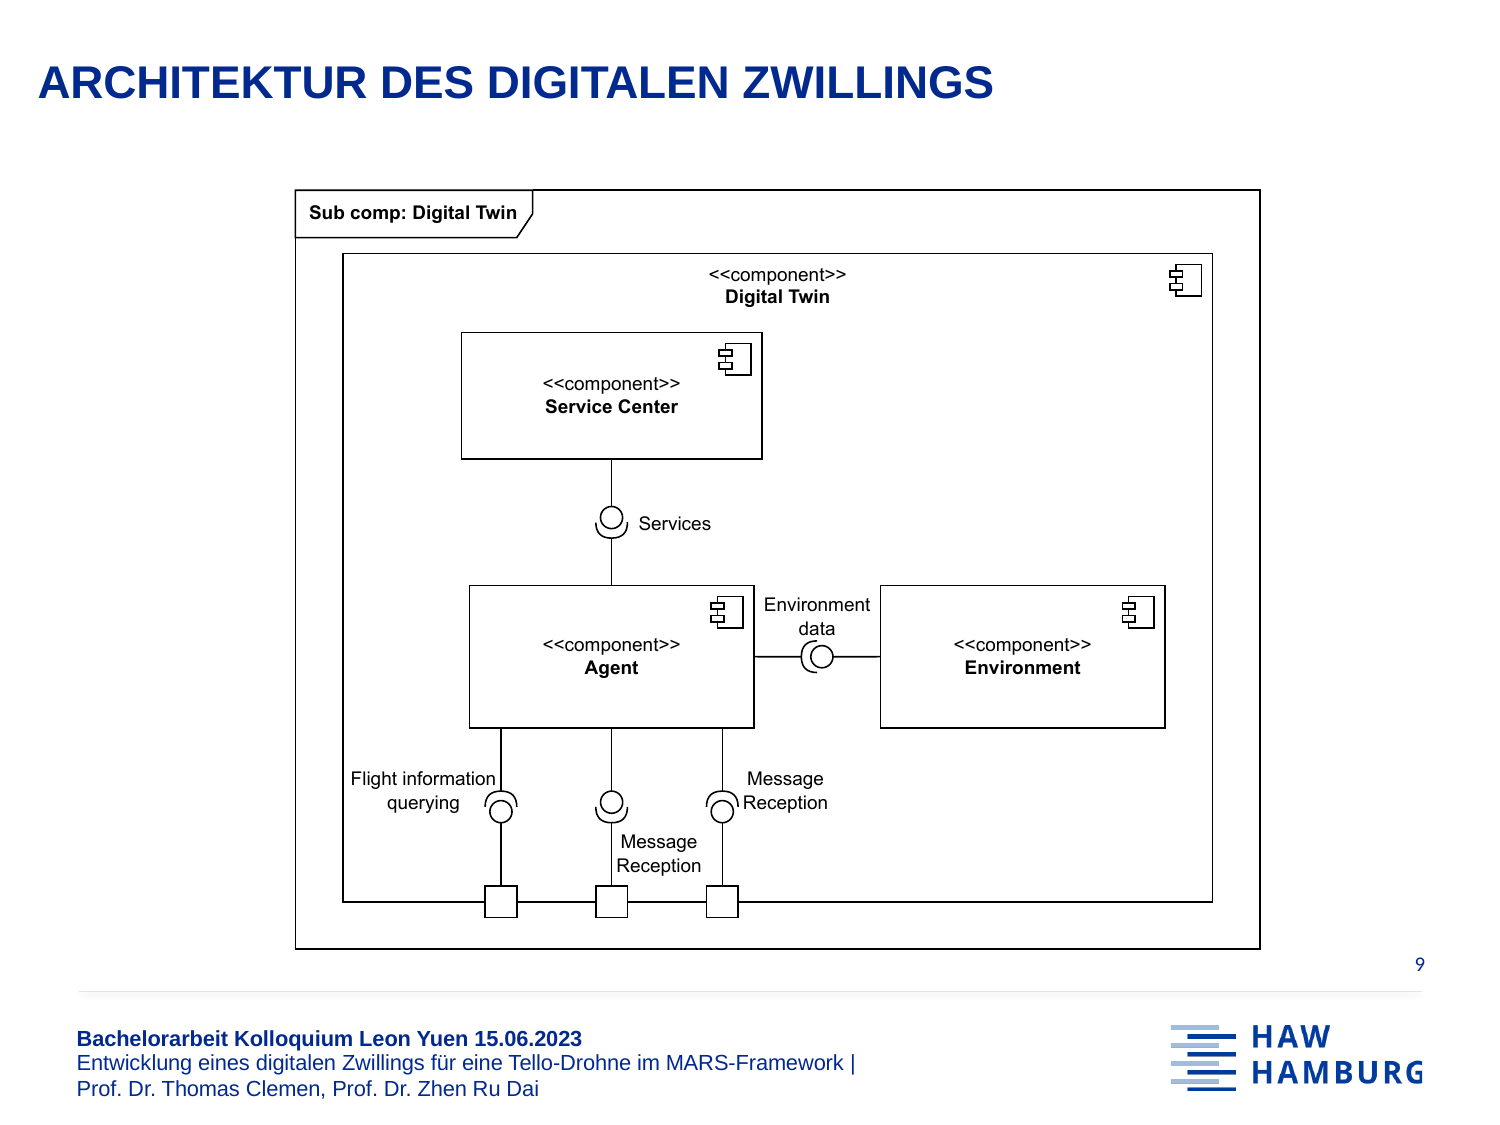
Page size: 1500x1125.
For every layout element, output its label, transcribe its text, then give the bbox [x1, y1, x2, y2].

picture [293, 187, 1263, 958]
title ARCHITEKTUR DES DIGITALEN ZWILLINGS [37, 15, 1388, 150]
